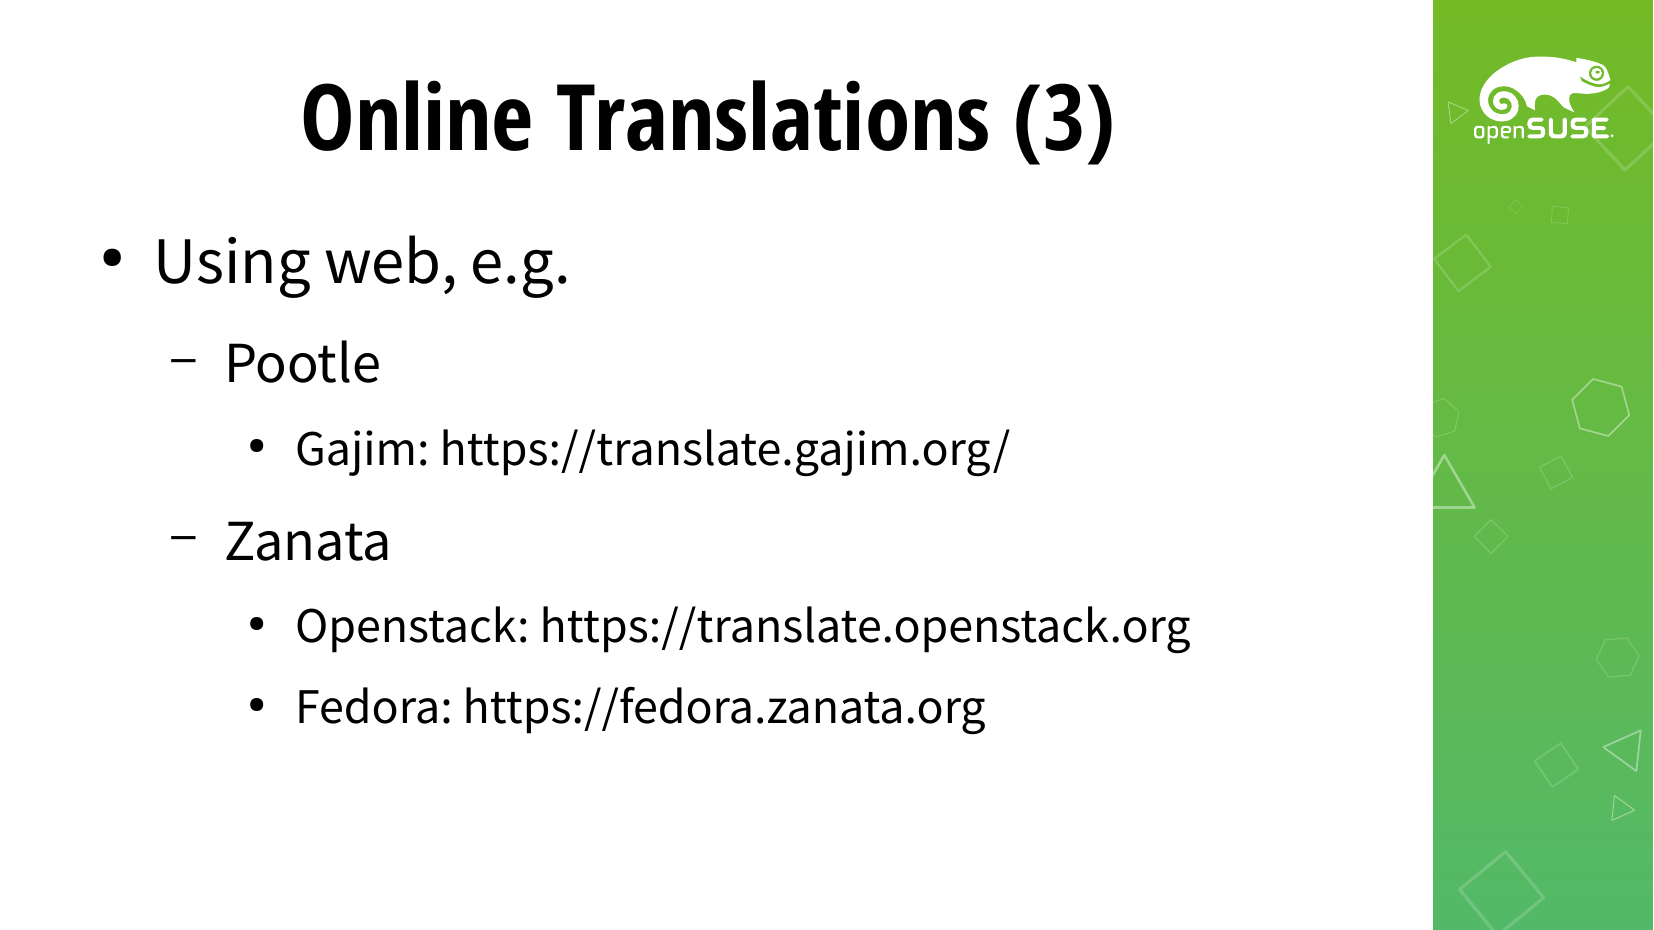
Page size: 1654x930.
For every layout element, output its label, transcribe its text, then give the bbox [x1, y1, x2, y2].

title Online Translations (3) [82, 37, 1336, 193]
list Using web, e.g. Pootle Gajim: https://translate.gajim.org/ Zanata Openstack: https://translate.openstack.org Fedora: https://fedora.zanata.org [82, 217, 1336, 757]
